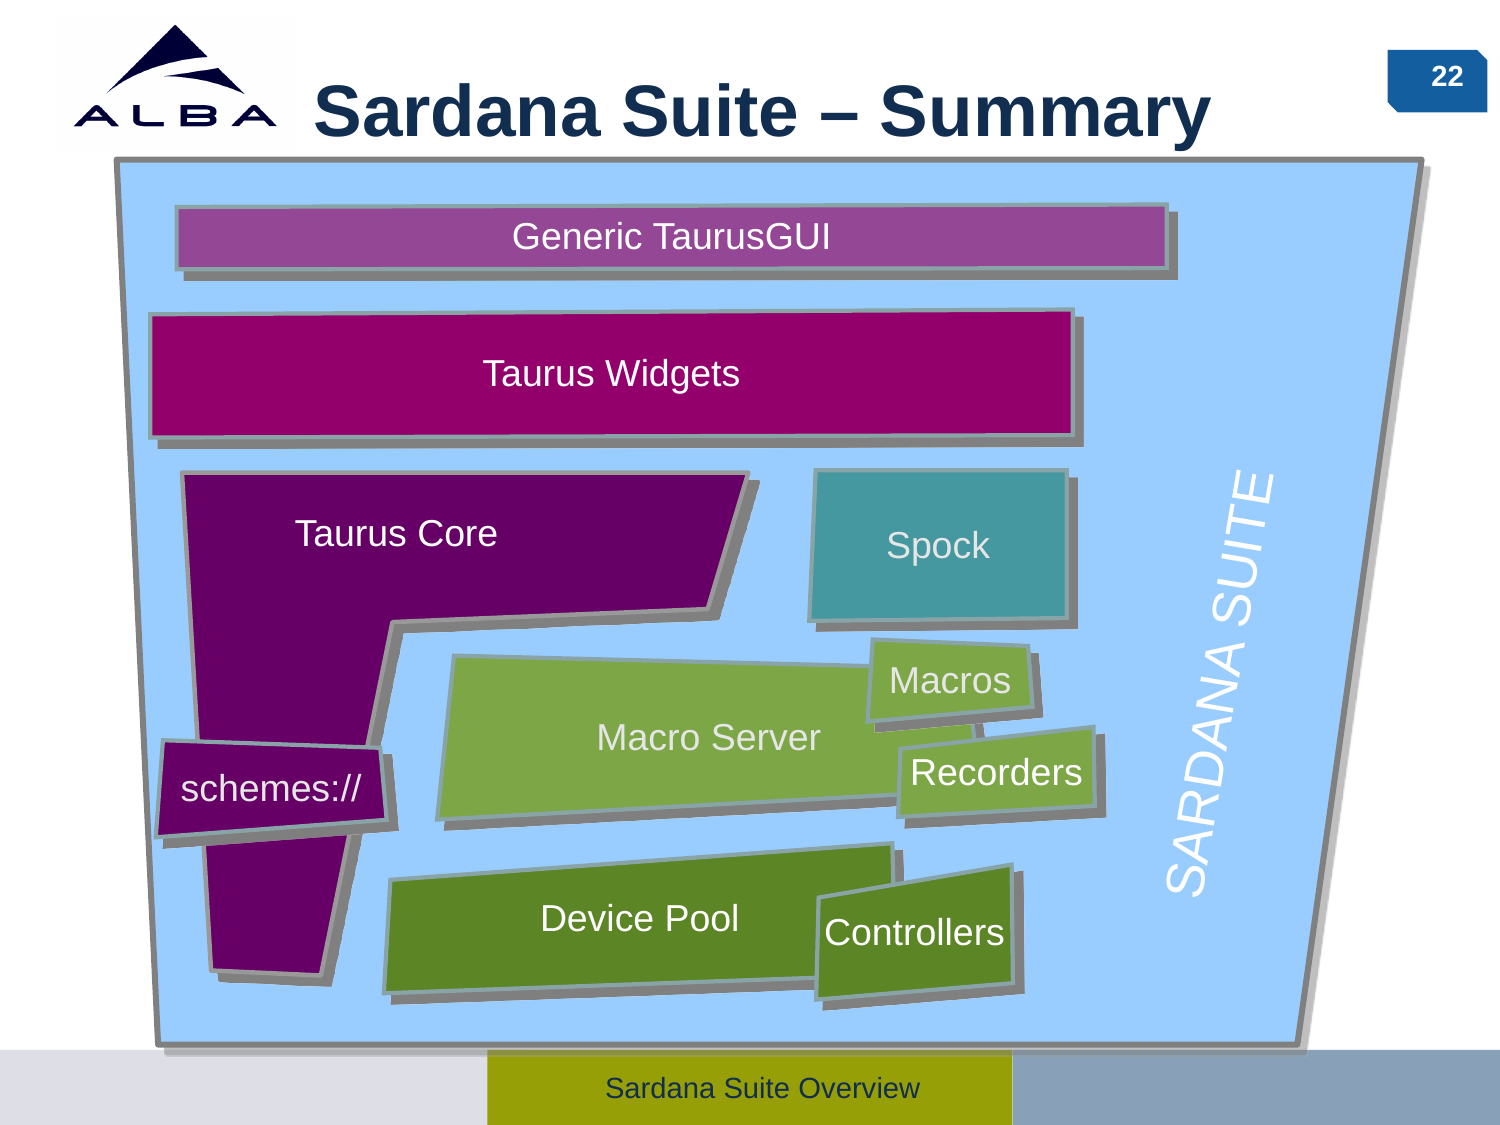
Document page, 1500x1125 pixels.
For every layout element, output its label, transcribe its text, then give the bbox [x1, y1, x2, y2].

text_box Taurus Core [279, 505, 601, 583]
text_box Generic TaurusGUI [176, 204, 1167, 270]
text_box SARDANA SUITE [1141, 269, 1354, 926]
text_box schemes:// [155, 740, 387, 838]
title Sardana Suite – Summary [298, 56, 1374, 159]
text_box [116, 159, 1422, 1045]
text_box Recorders [898, 726, 1095, 817]
text_box Taurus Widgets [150, 309, 1073, 438]
text_box Device Pool [383, 843, 894, 994]
text_box Macros [867, 639, 1033, 722]
text_box Spock [809, 470, 1067, 621]
text_box Controllers [816, 864, 1013, 1000]
picture [50, 12, 300, 150]
text_box Macro Server [437, 655, 975, 820]
